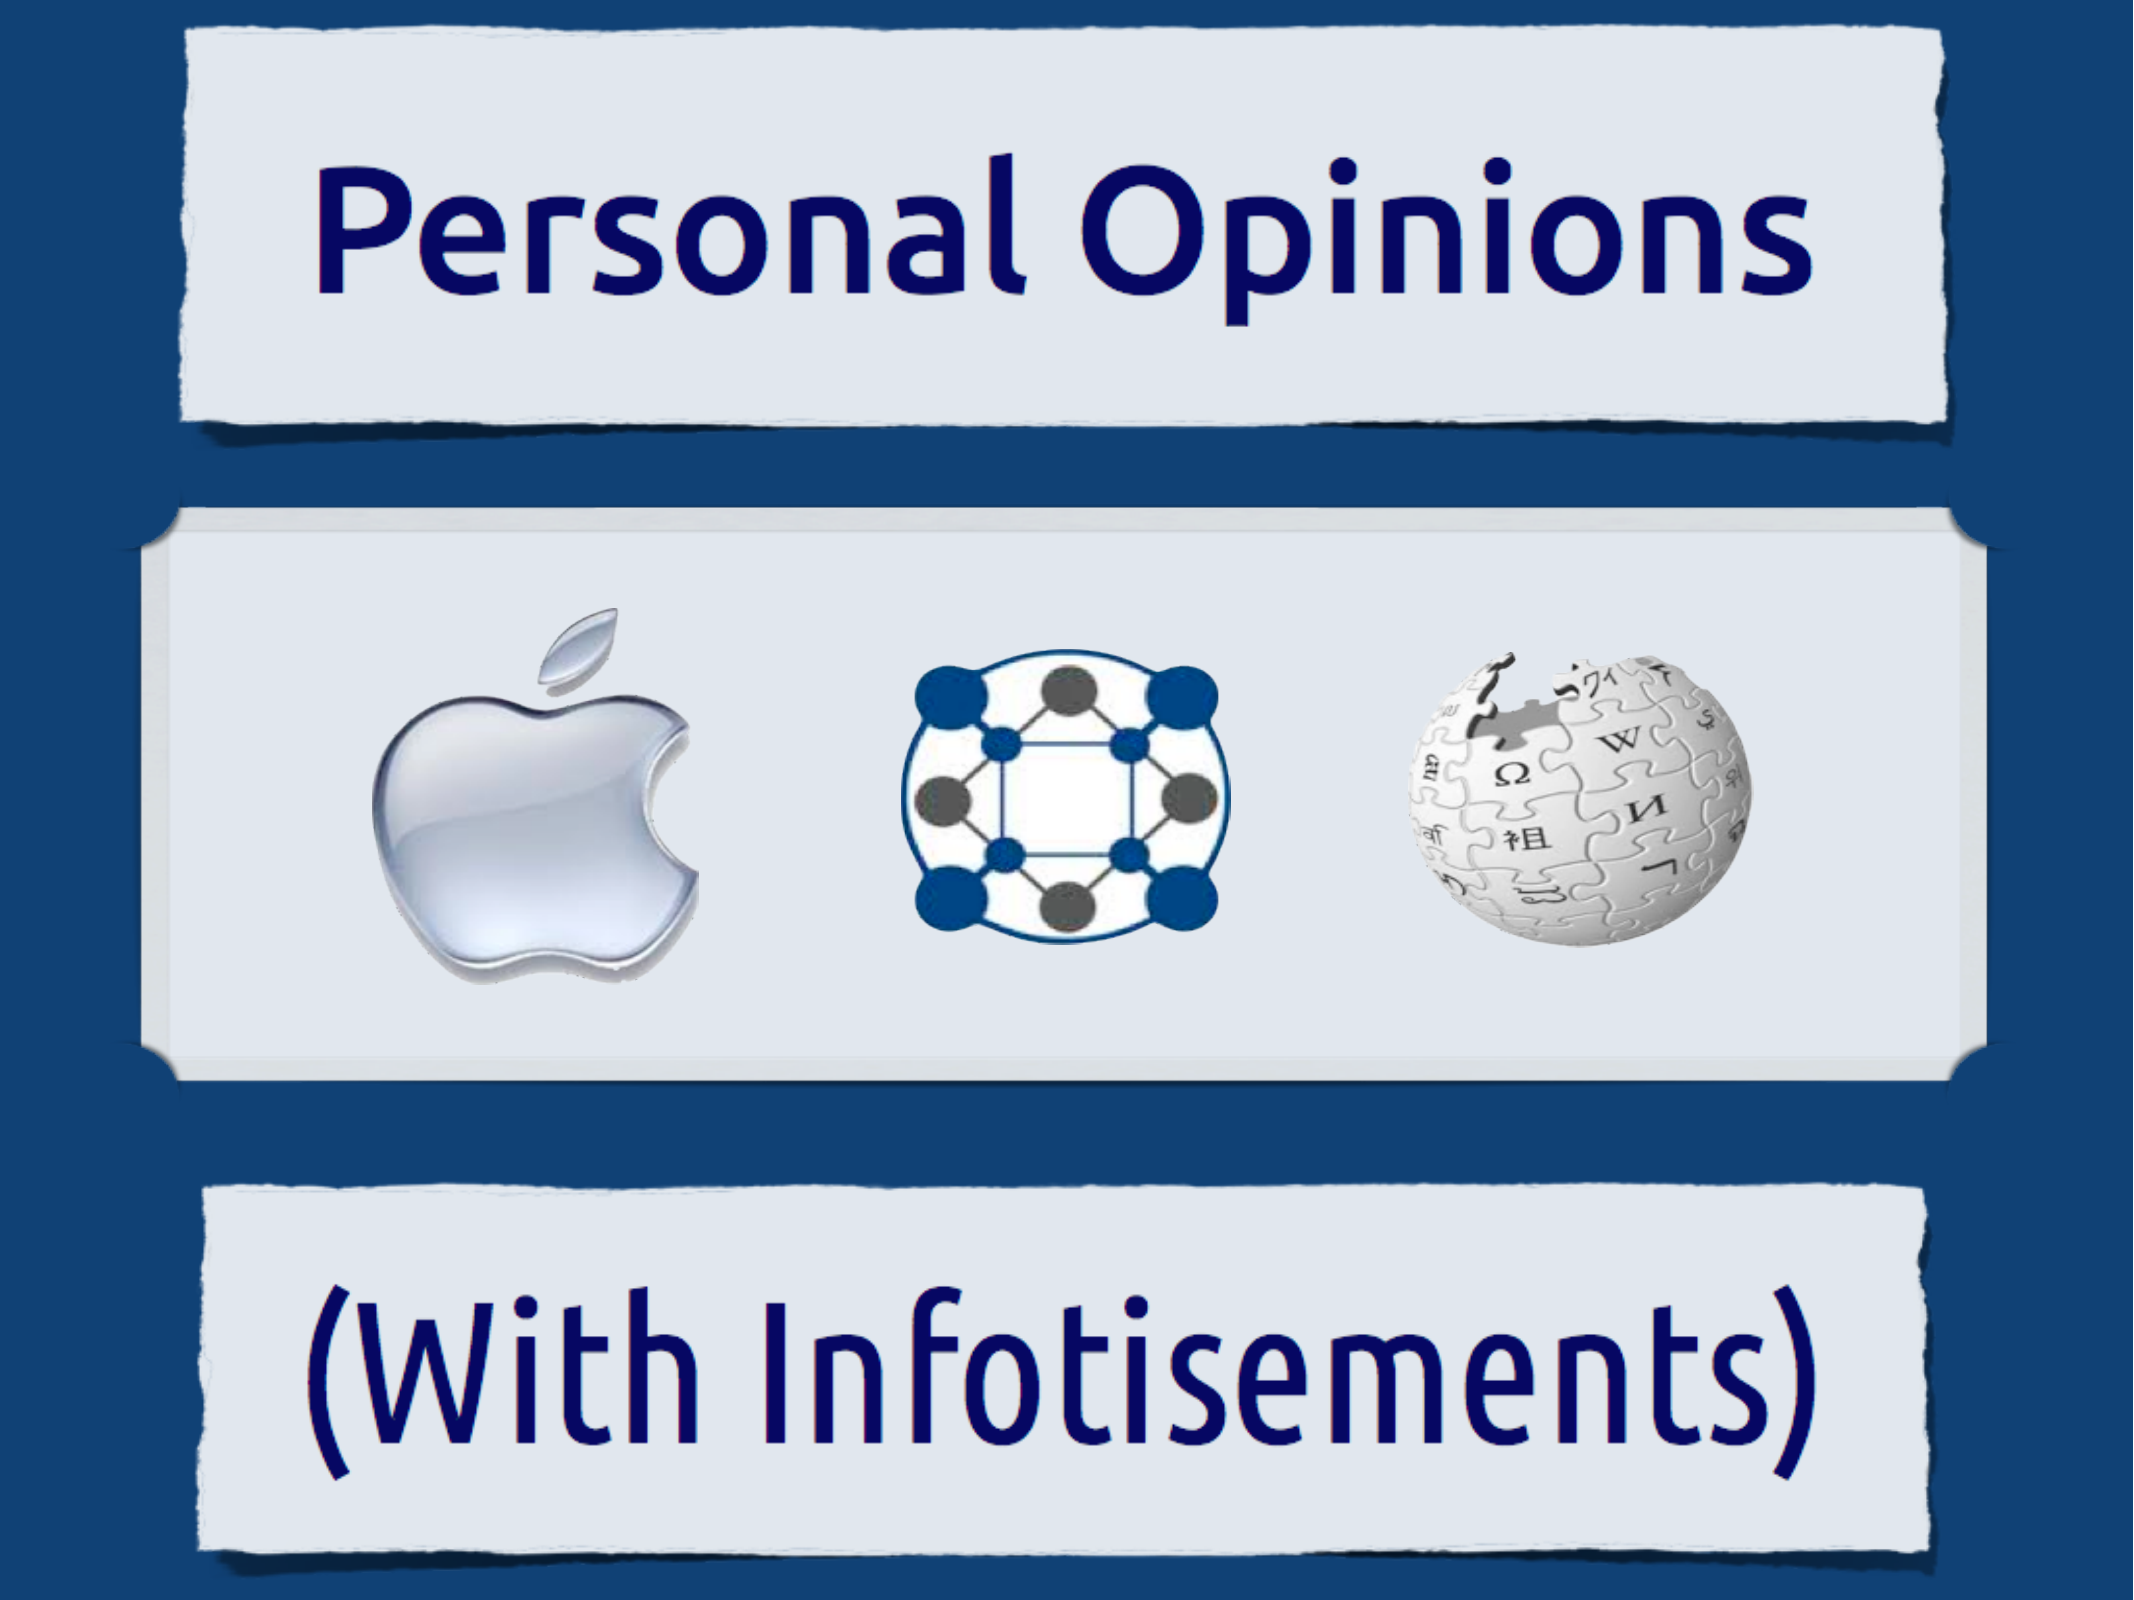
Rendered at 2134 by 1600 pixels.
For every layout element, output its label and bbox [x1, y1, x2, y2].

picture [110, 483, 2021, 1111]
picture [143, 14, 1978, 471]
picture [150, 1143, 1971, 1600]
